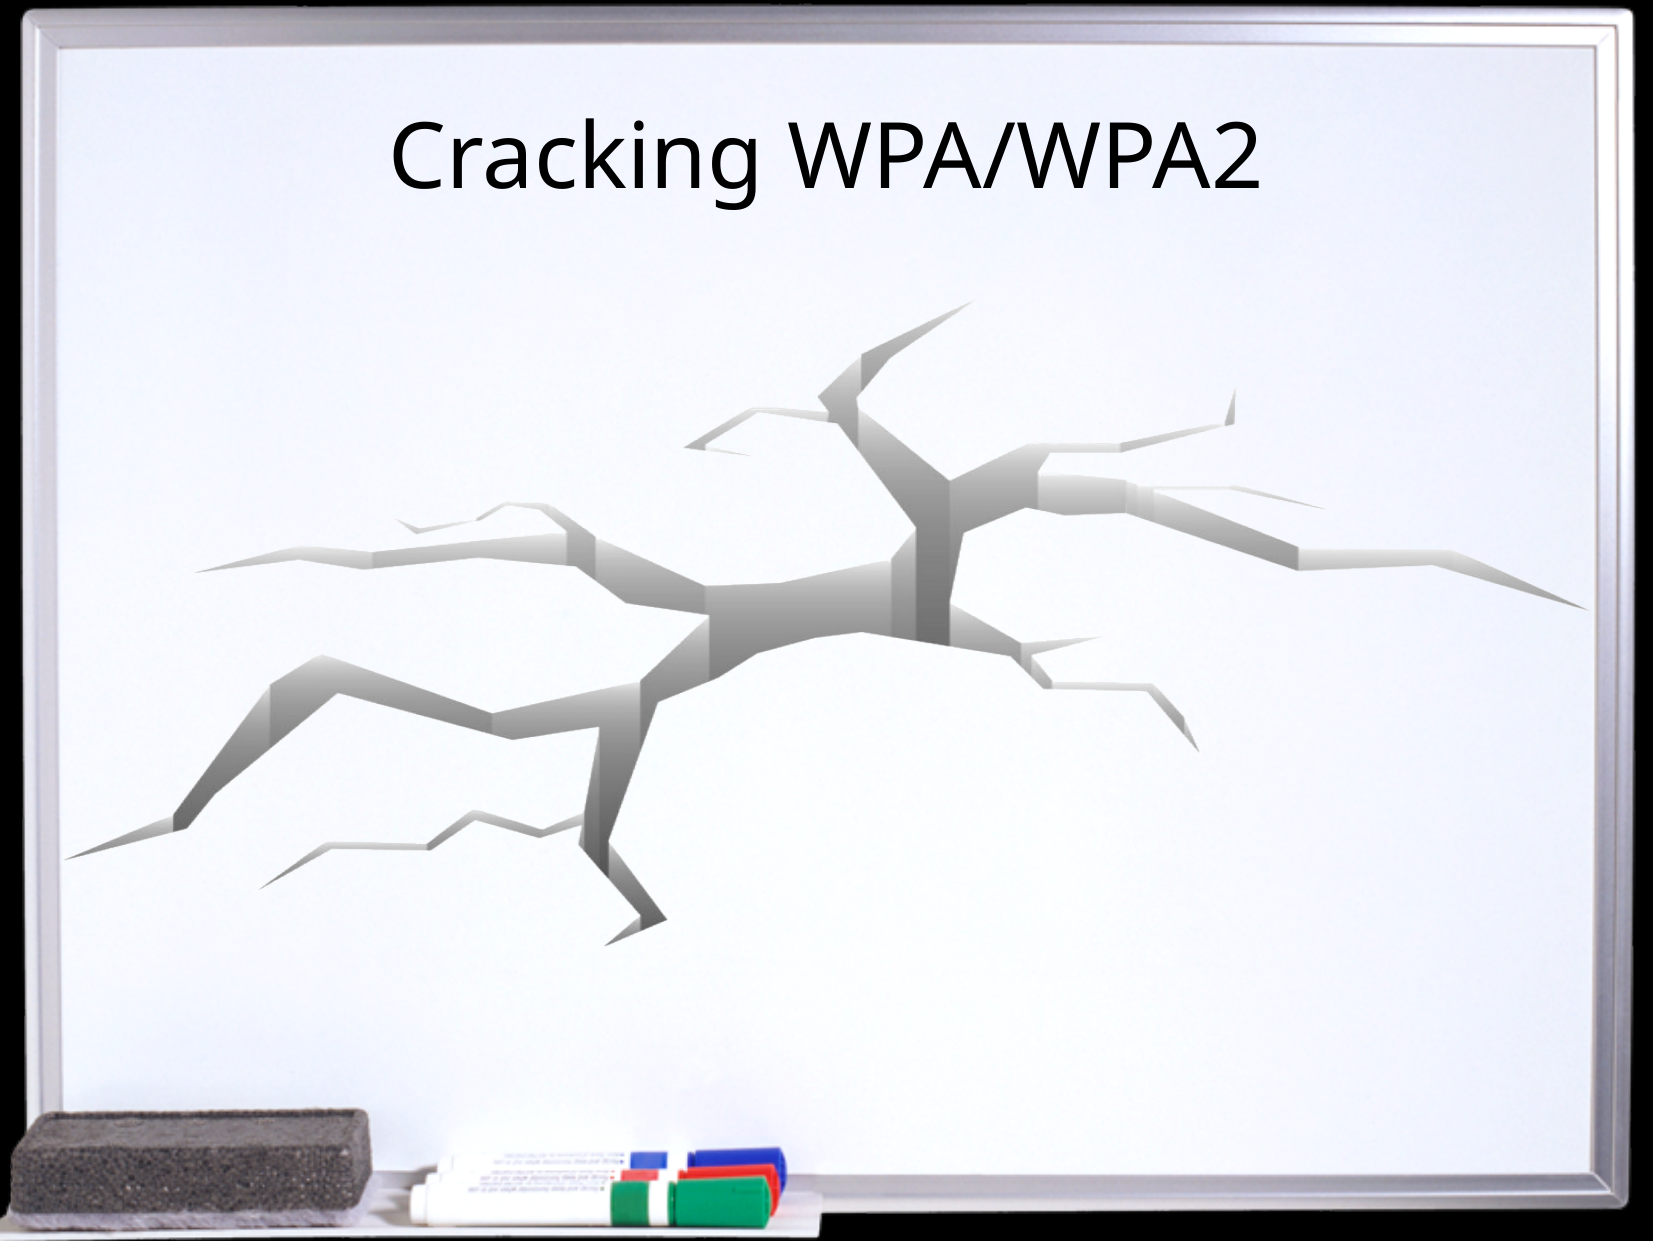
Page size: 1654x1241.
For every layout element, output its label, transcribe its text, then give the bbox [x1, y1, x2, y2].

picture [0, 0, 1654, 1241]
title Cracking WPA/WPA2 [82, 49, 1571, 257]
